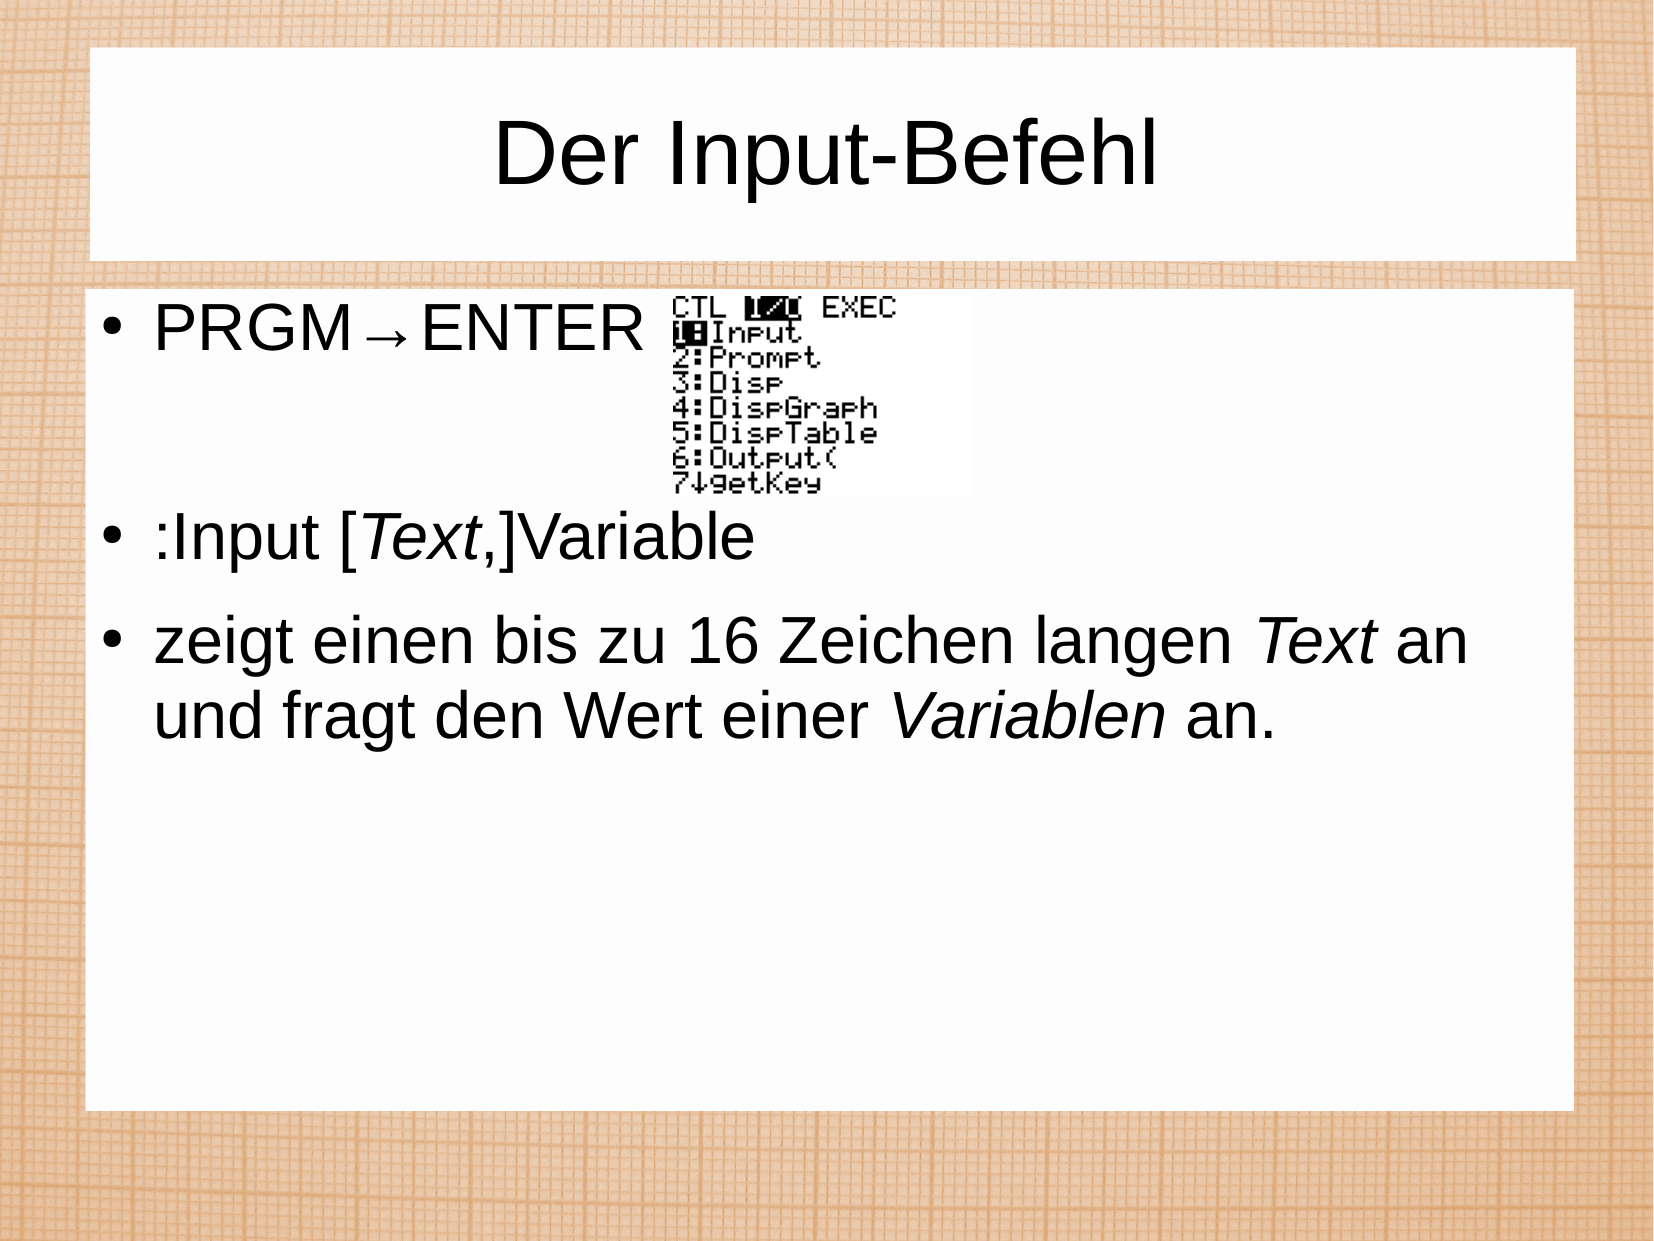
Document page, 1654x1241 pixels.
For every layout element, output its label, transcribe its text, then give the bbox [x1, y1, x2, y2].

title Der Input-Befehl [82, 49, 1571, 257]
picture [0, 0, 1654, 1241]
list PRGM→ENTER :Input [Text,]Variable zeigt einen bis zu 16 Zeichen langen Text an und fragt den Wert einer Variablen an. [82, 290, 1571, 1109]
